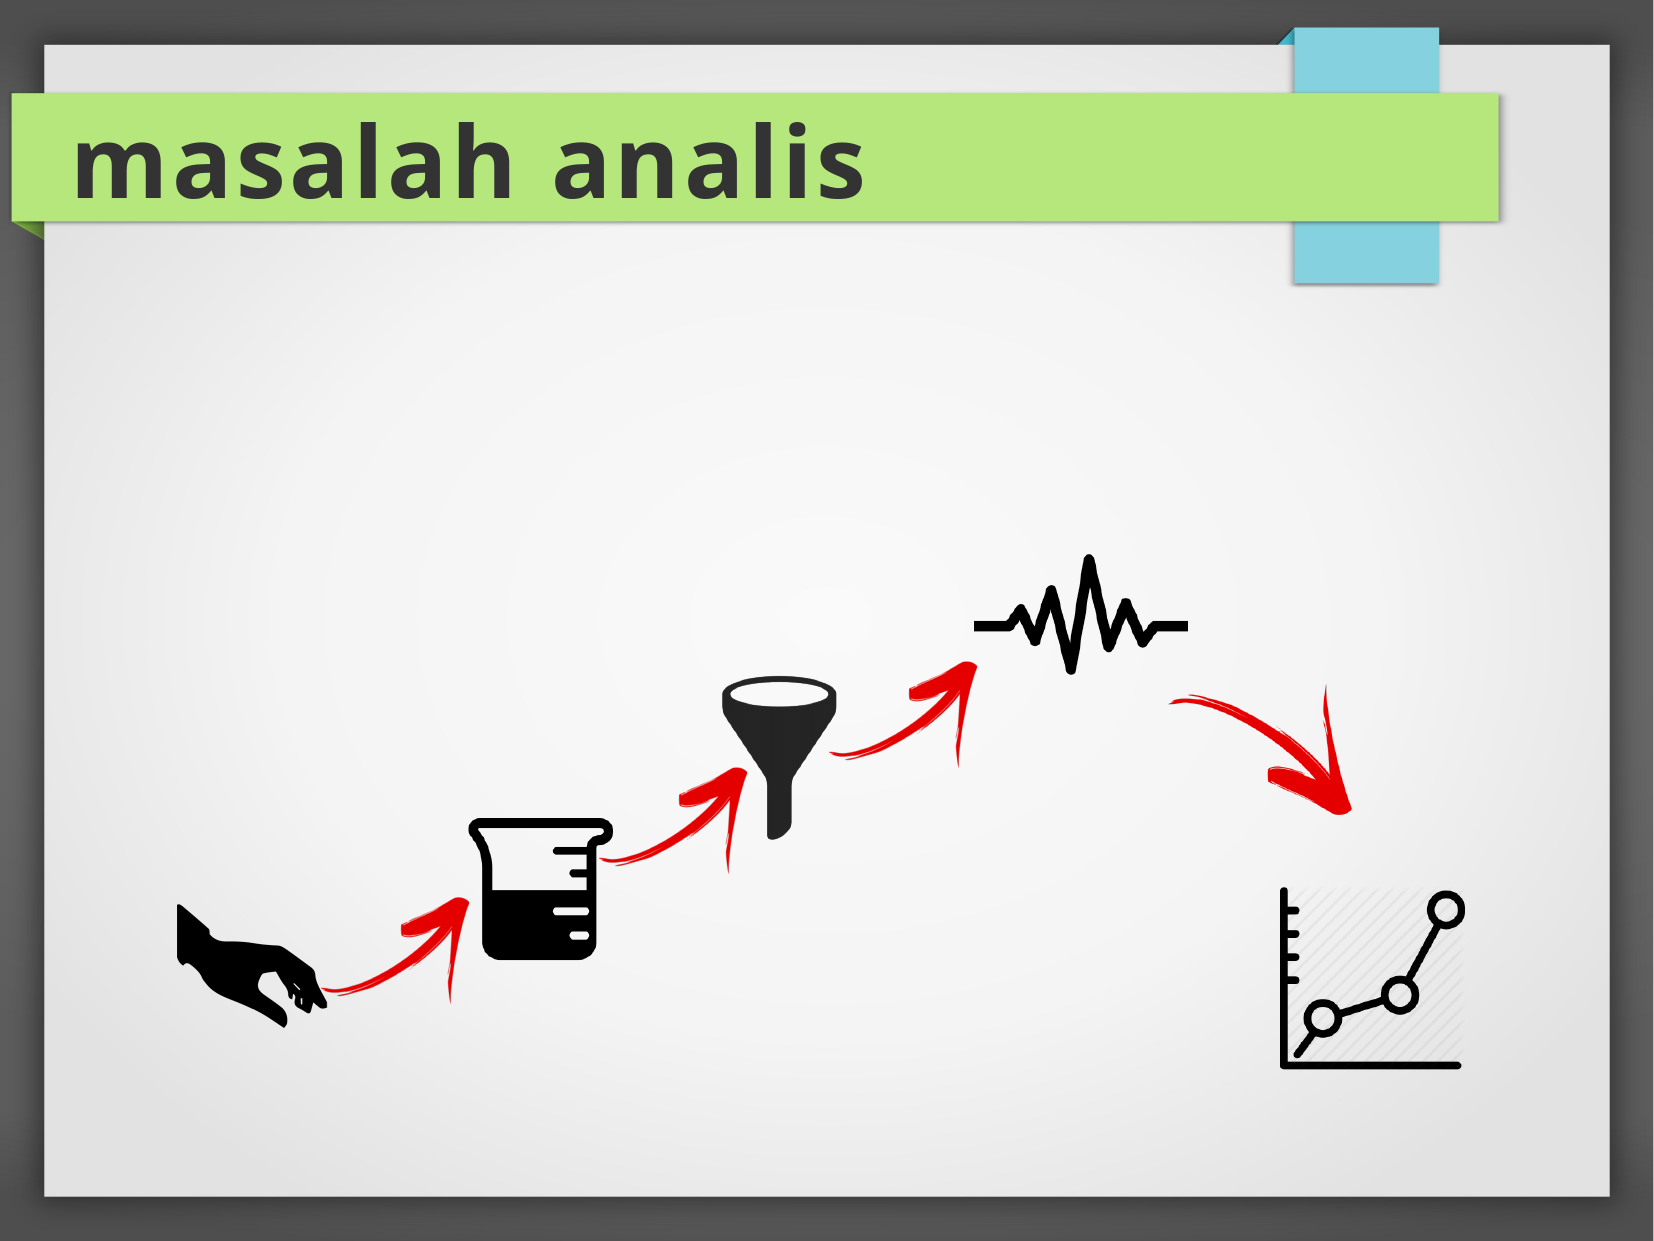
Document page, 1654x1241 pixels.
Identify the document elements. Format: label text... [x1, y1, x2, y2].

title masalah analis [70, 98, 1229, 220]
picture [0, 0, 1654, 1241]
